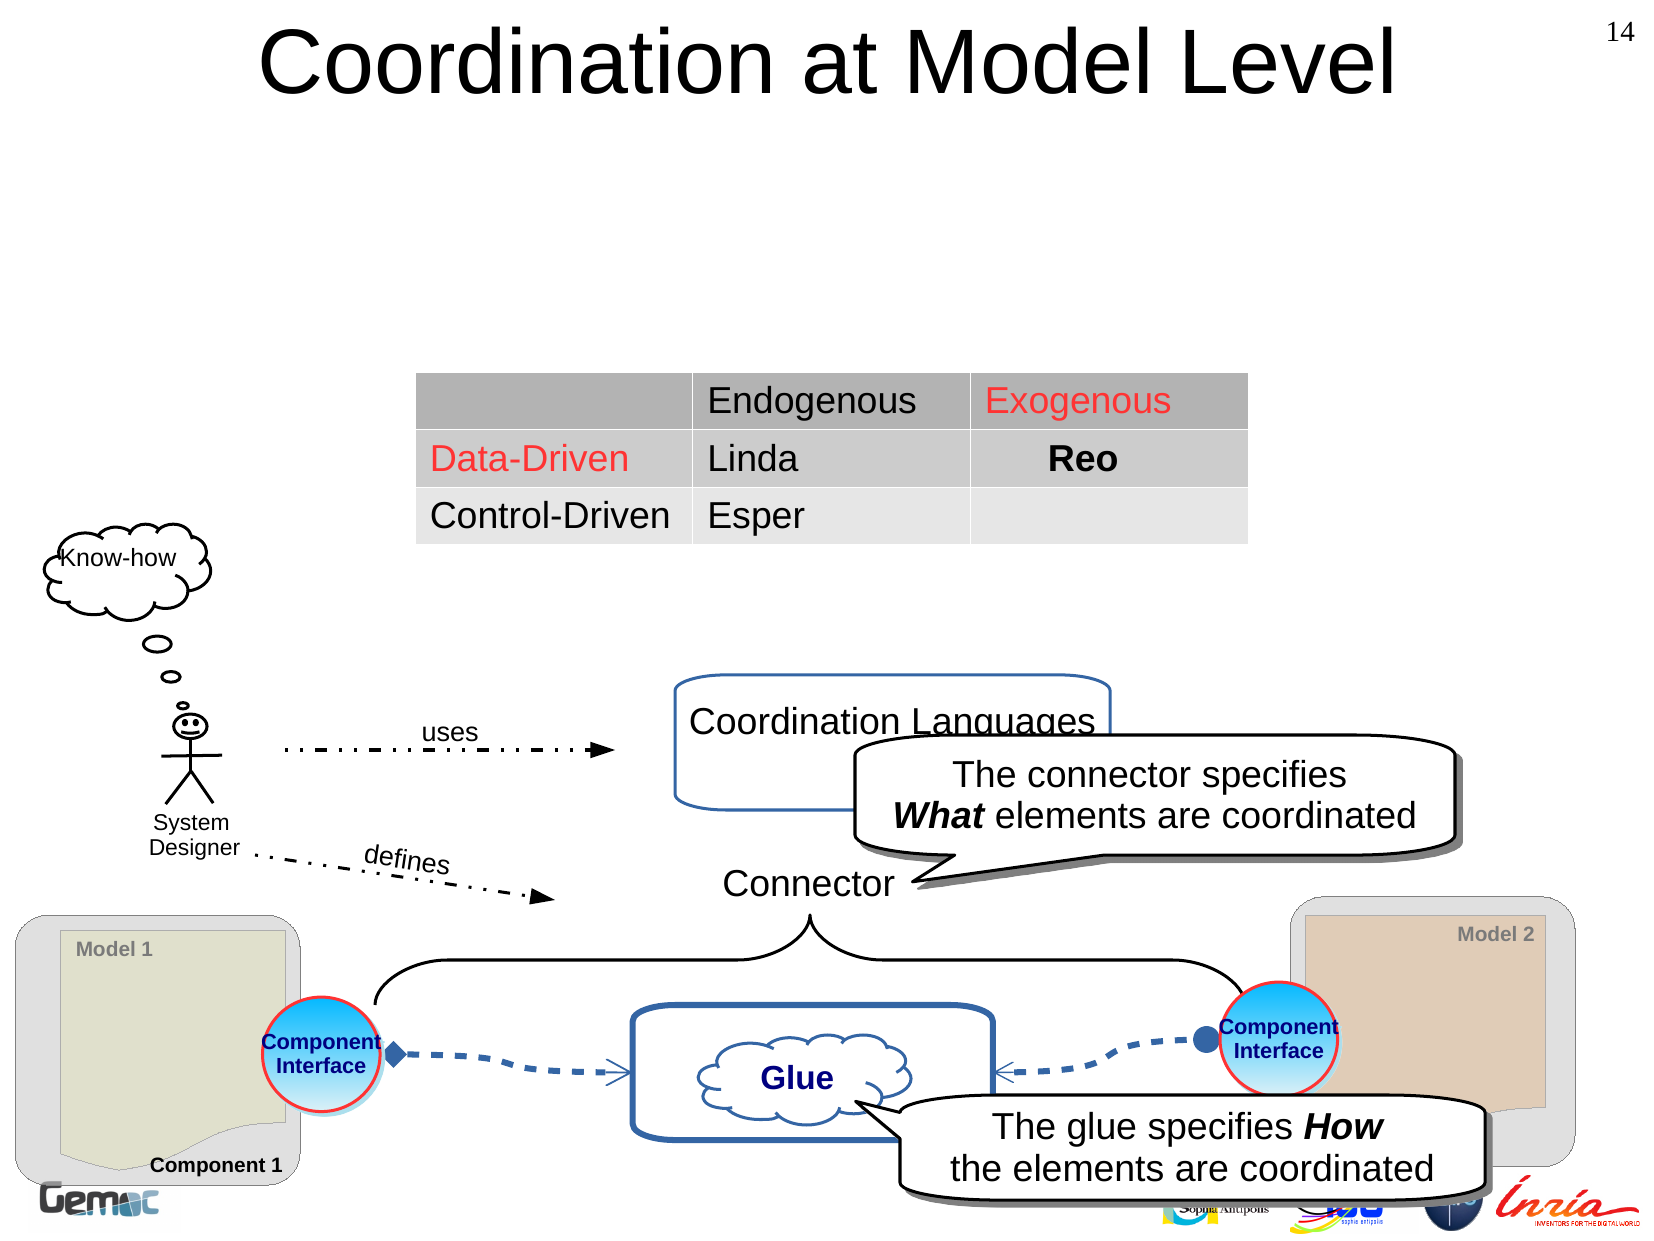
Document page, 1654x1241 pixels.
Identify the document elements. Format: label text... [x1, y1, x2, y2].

text_box Coordination Languages [675, 674, 1111, 811]
text_box The glue specifies How the elements are coordinated [855, 1095, 1486, 1201]
text_box Know-how [44, 524, 211, 621]
table_cell [971, 488, 1248, 544]
text_box System Designer [92, 774, 297, 870]
table_cell Linda [693, 430, 970, 487]
picture [1137, 1167, 1647, 1241]
text_box Component 1 [135, 1146, 301, 1209]
table_cell Esper [693, 488, 970, 544]
table_cell Control-Driven [416, 488, 692, 544]
text_box [15, 915, 301, 1186]
text_box Know-how [161, 671, 181, 683]
text_box Component Interface [1220, 982, 1338, 1095]
text_box Know-how [143, 636, 172, 653]
title Coordination at Model Level [84, 0, 1573, 166]
table_header [416, 373, 692, 429]
text_box [173, 714, 208, 739]
table_header Exogenous [971, 373, 1248, 429]
text_box Glue [698, 1035, 912, 1126]
table_header Endogenous [693, 373, 970, 429]
table_cell Data-Driven [416, 430, 692, 487]
text_box The connector specifies What elements are coordinated [855, 735, 1456, 882]
text_box Model 2 [1573, 915, 1579, 977]
text_box [1290, 896, 1576, 1167]
text_box Component Interface [262, 997, 381, 1112]
text_box Connector [707, 855, 918, 912]
table_cell Reo [971, 430, 1248, 487]
text_box [632, 1005, 993, 1141]
